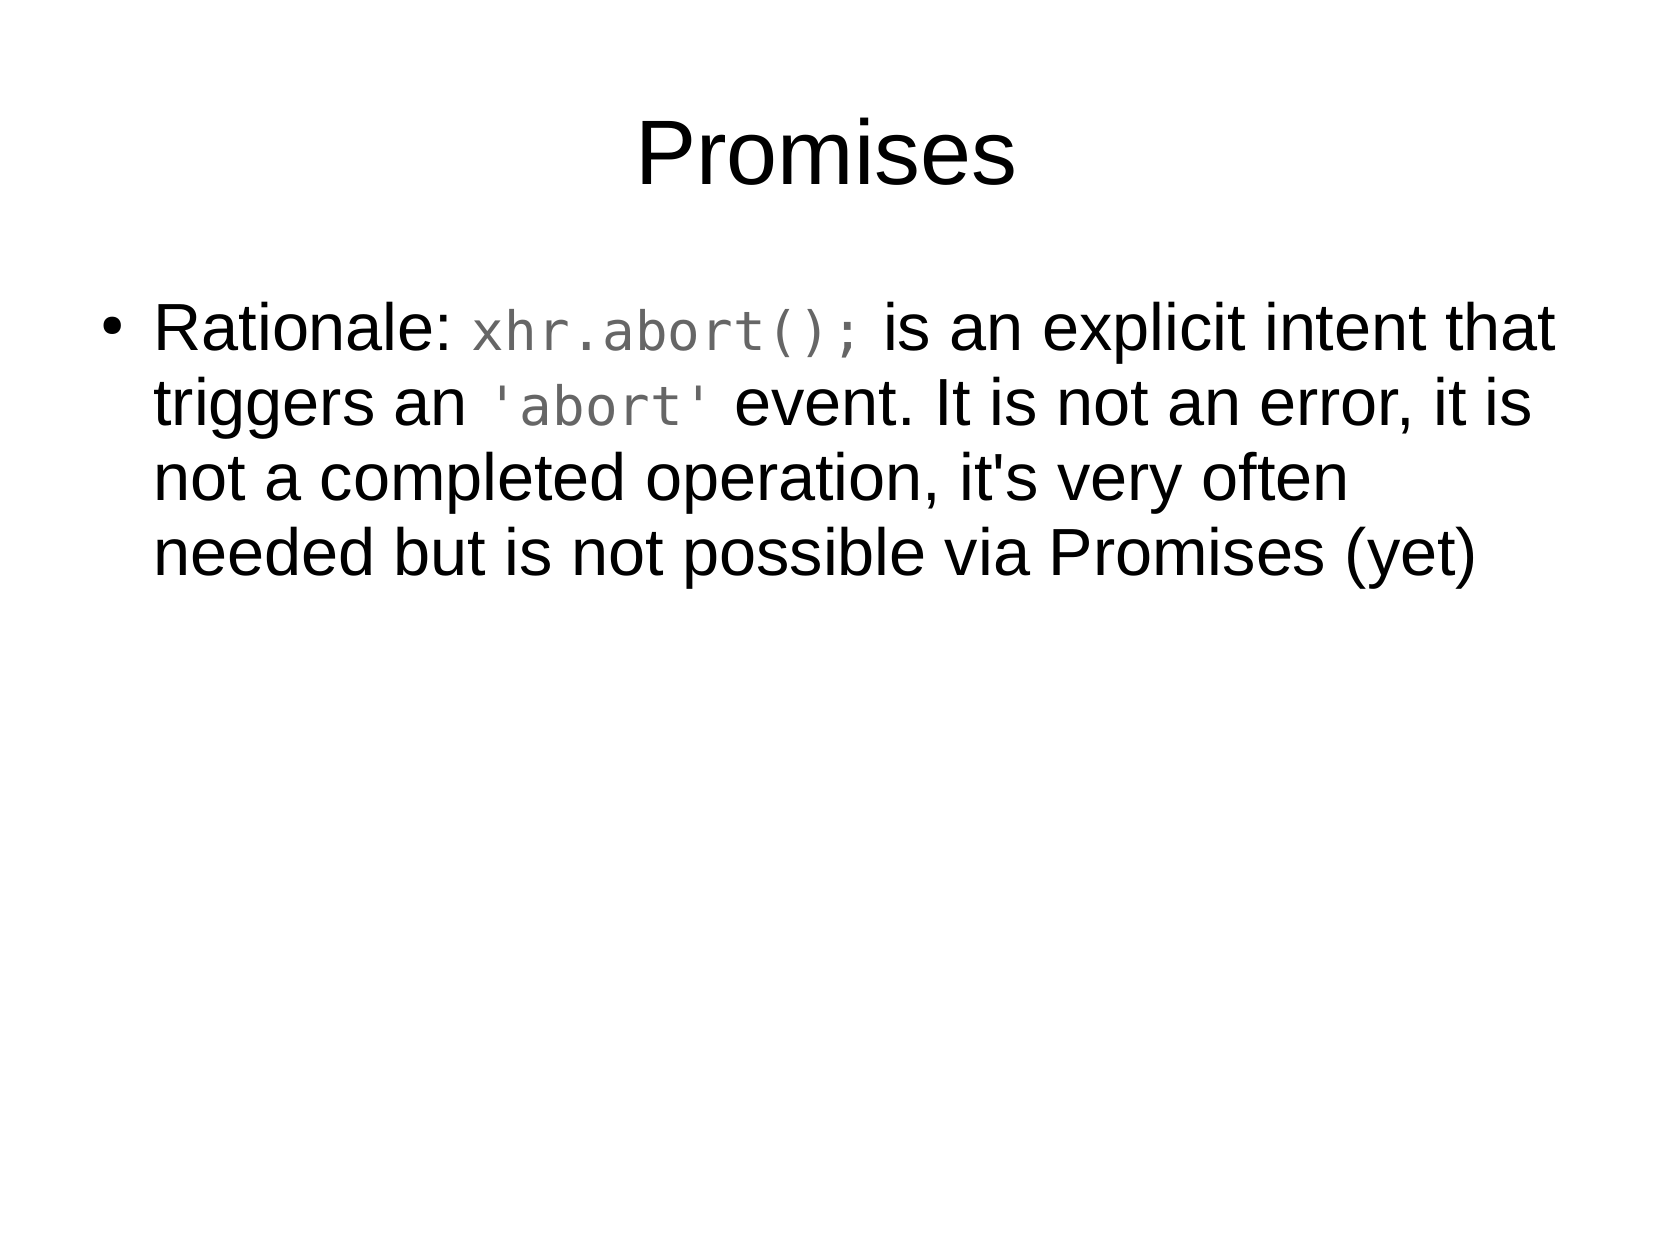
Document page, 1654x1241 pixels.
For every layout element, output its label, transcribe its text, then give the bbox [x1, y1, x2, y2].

title Promises [82, 49, 1571, 257]
list Rationale: xhr.abort(); is an explicit intent that triggers an 'abort' event. It is not an error, it is not a completed operation, it's very often needed but is not possible via Promises (yet) [82, 290, 1571, 1010]
